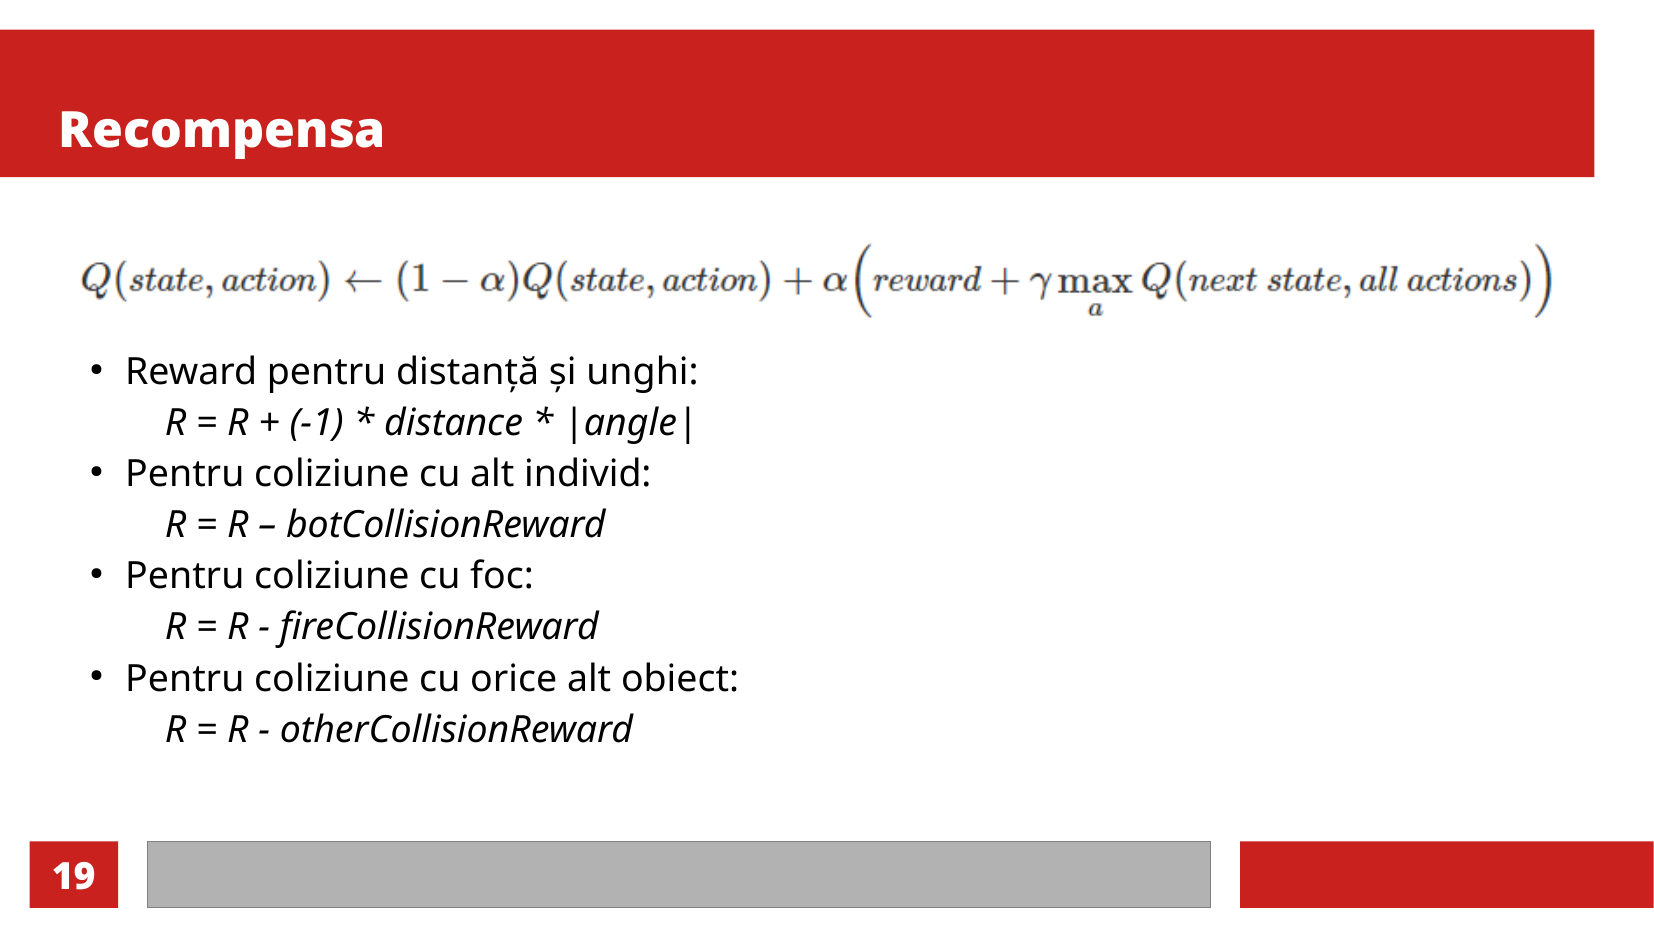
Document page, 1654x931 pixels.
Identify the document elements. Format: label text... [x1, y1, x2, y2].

title Recompensa [59, 44, 1595, 163]
picture [69, 224, 1576, 332]
text_box Reward pentru distanță și unghi: R = R + (-1) * distance * |angle| Pentru coliziune cu alt individ: R = R – botCollisionReward Pentru coliziune cu foc: R = R - fireCollisionReward Pentru coliziune cu orice alt obiect: R = R - otherCollisionReward [75, 337, 976, 731]
